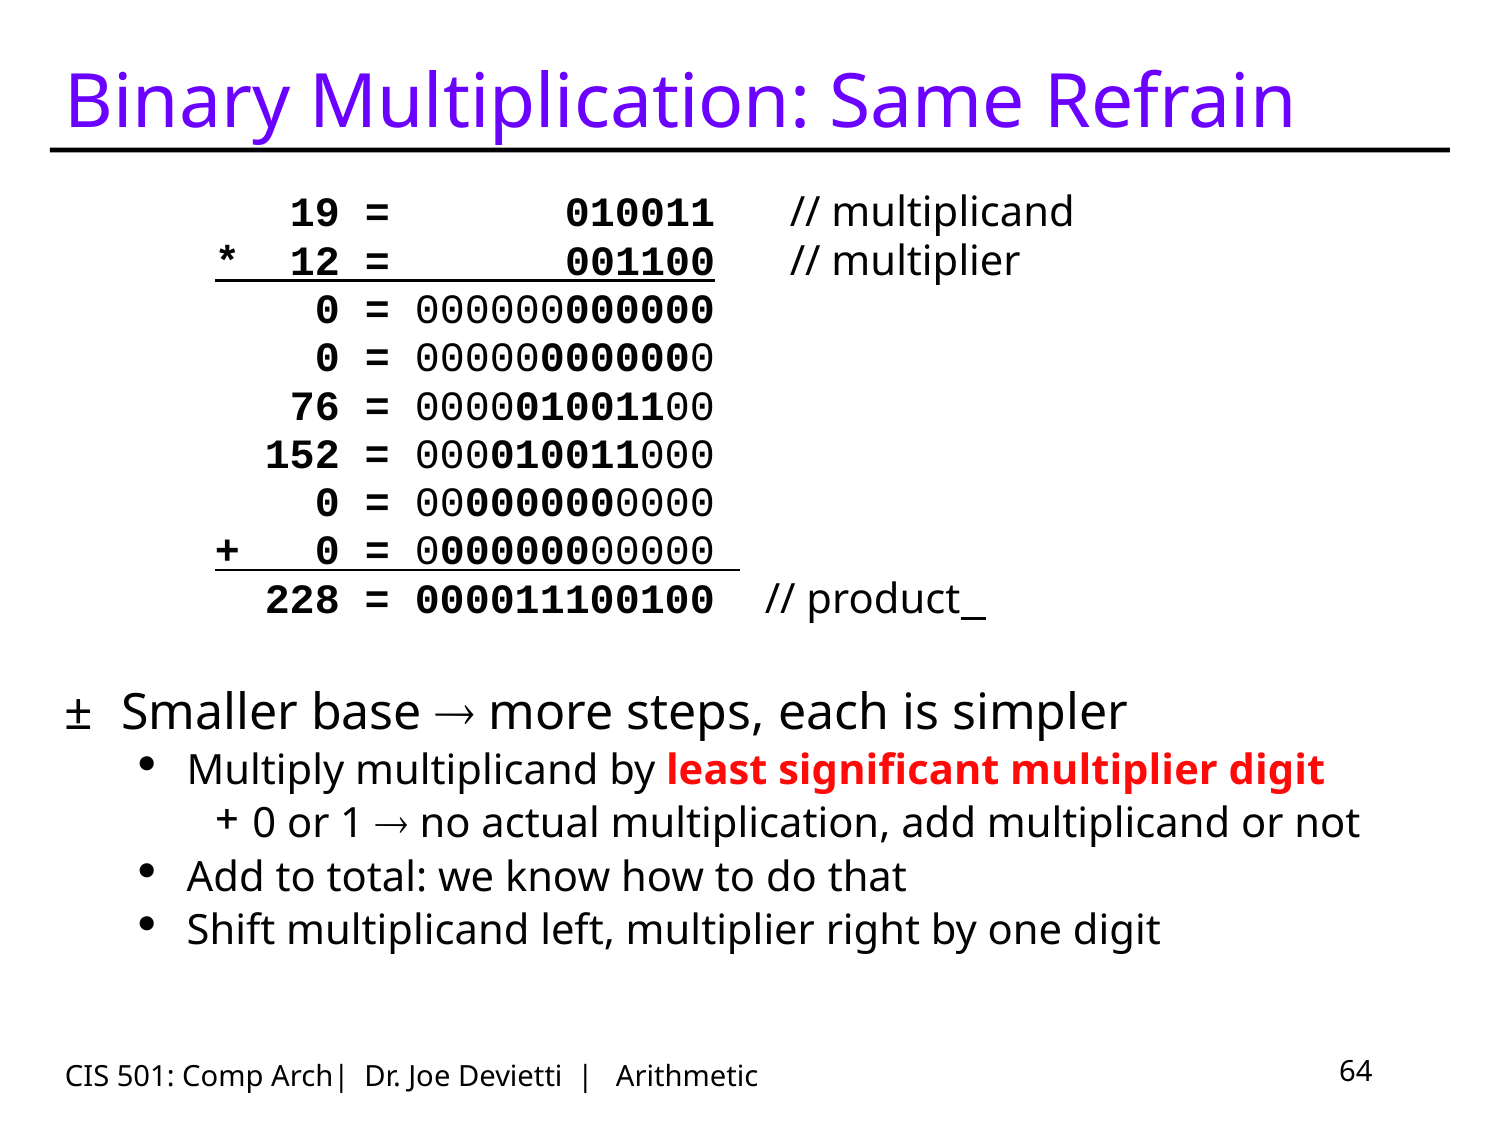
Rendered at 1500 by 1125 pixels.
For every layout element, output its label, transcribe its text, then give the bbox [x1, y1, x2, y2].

text_box Binary Multiplication: Same Refrain [49, 37, 1363, 150]
text_box CIS 501: Comp Arch| Dr. Joe Devietti | Arithmetic [49, 1049, 988, 1100]
text_box 19 = 010011 // multiplicand * 12 = 001100 // multiplier 0 = 000000000000 0 = 000000000000 76 = 000001001100 152 = 000010011000 0 = 000000000000 + 0 = 000000000000 228 = 000011100100 // product Smaller base  more steps, each is simpler Multiply multiplicand by least significant multiplier digit 0 or 1  no actual multiplication, add multiplicand or not Add to total: we know how to do that Shift multiplicand left, multiplier right by one digit [49, 187, 1450, 1025]
text_box <number> [1074, 1049, 1388, 1100]
